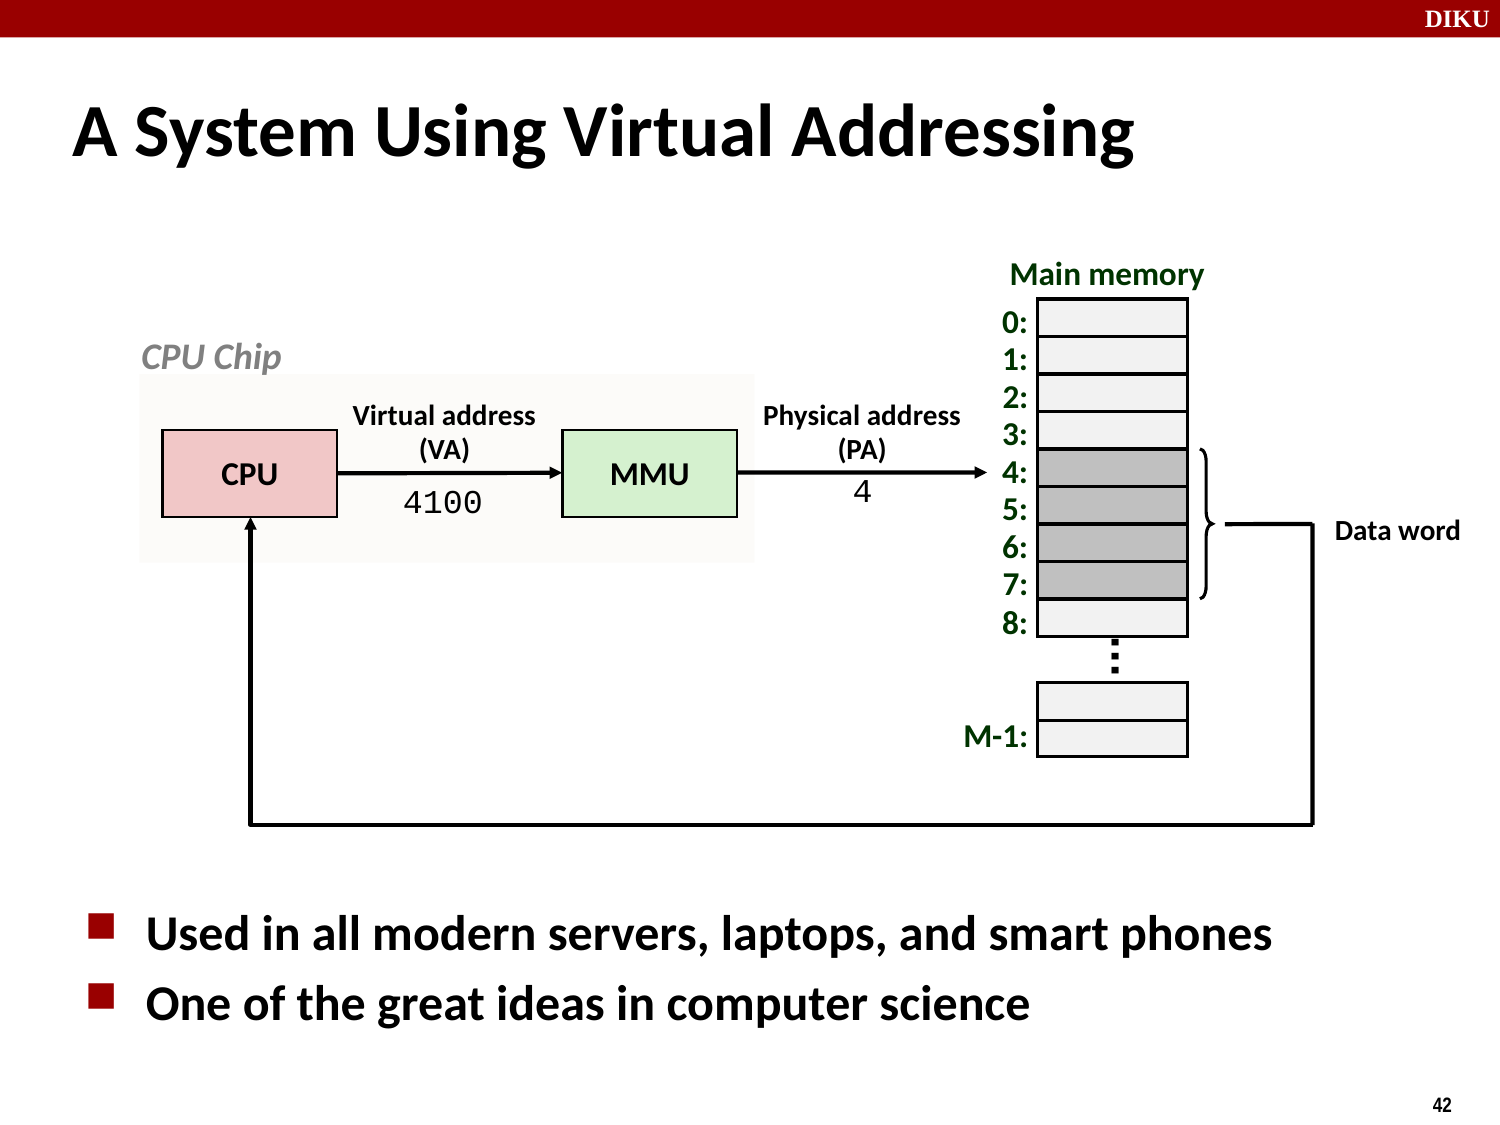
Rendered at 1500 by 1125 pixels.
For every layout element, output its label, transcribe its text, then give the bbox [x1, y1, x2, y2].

text_box M-1: [948, 711, 1044, 766]
text_box 3: [987, 410, 1037, 448]
text_box 6: [987, 523, 1044, 560]
text_box [1037, 682, 1188, 757]
text_box CPU [162, 429, 338, 518]
text_box 2: [987, 373, 1037, 410]
text_box 4 [837, 461, 888, 517]
text_box A System Using Virtual Addressing [57, 62, 1488, 191]
text_box Data word [1319, 504, 1477, 555]
text_box 8: [987, 599, 1044, 654]
text_box 1: [987, 335, 1037, 373]
text_box 4: [987, 448, 1044, 485]
text_box [252, 474, 755, 563]
text_box [1037, 298, 1188, 637]
text_box Physical address (PA) [748, 390, 976, 470]
text_box 5: [987, 485, 1044, 523]
text_box MMU [562, 429, 738, 518]
text_box Used in all modern servers, laptops, and smart phones One of the great ideas in computer science [74, 892, 1438, 1100]
text_box Main memory [994, 249, 1220, 305]
text_box 4100 [388, 472, 498, 528]
text_box 0: [987, 298, 1037, 335]
text_box [139, 374, 755, 563]
text_box Virtual address (VA) [337, 390, 552, 475]
text_box 7: [987, 560, 1044, 599]
text_box CPU Chip [126, 324, 297, 384]
text_box ... [1049, 637, 1200, 675]
